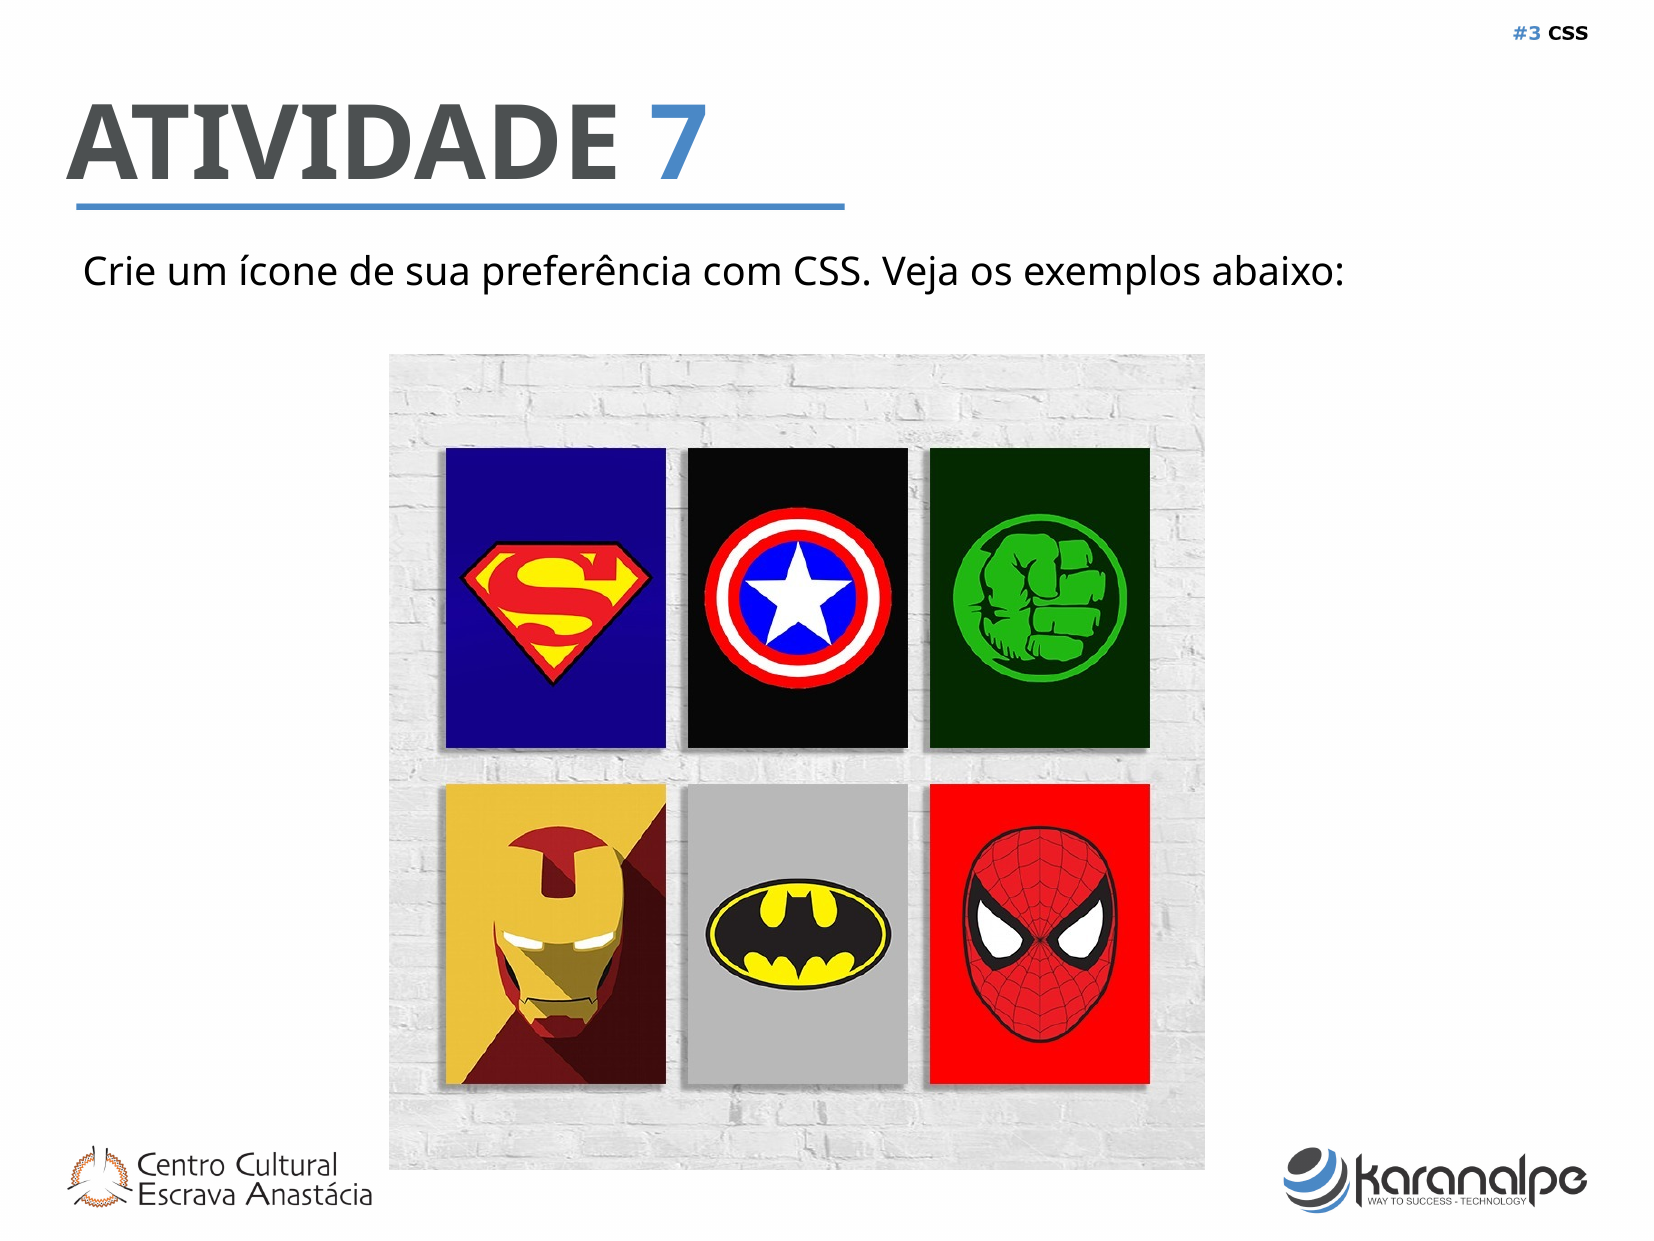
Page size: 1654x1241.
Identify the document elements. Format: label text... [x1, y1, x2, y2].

list Crie um ícone de sua preferência com CSS. Veja os exemplos abaixo: [82, 242, 1583, 378]
title ATIVIDADE 7 [66, 35, 1555, 243]
picture [0, 0, 1654, 1241]
